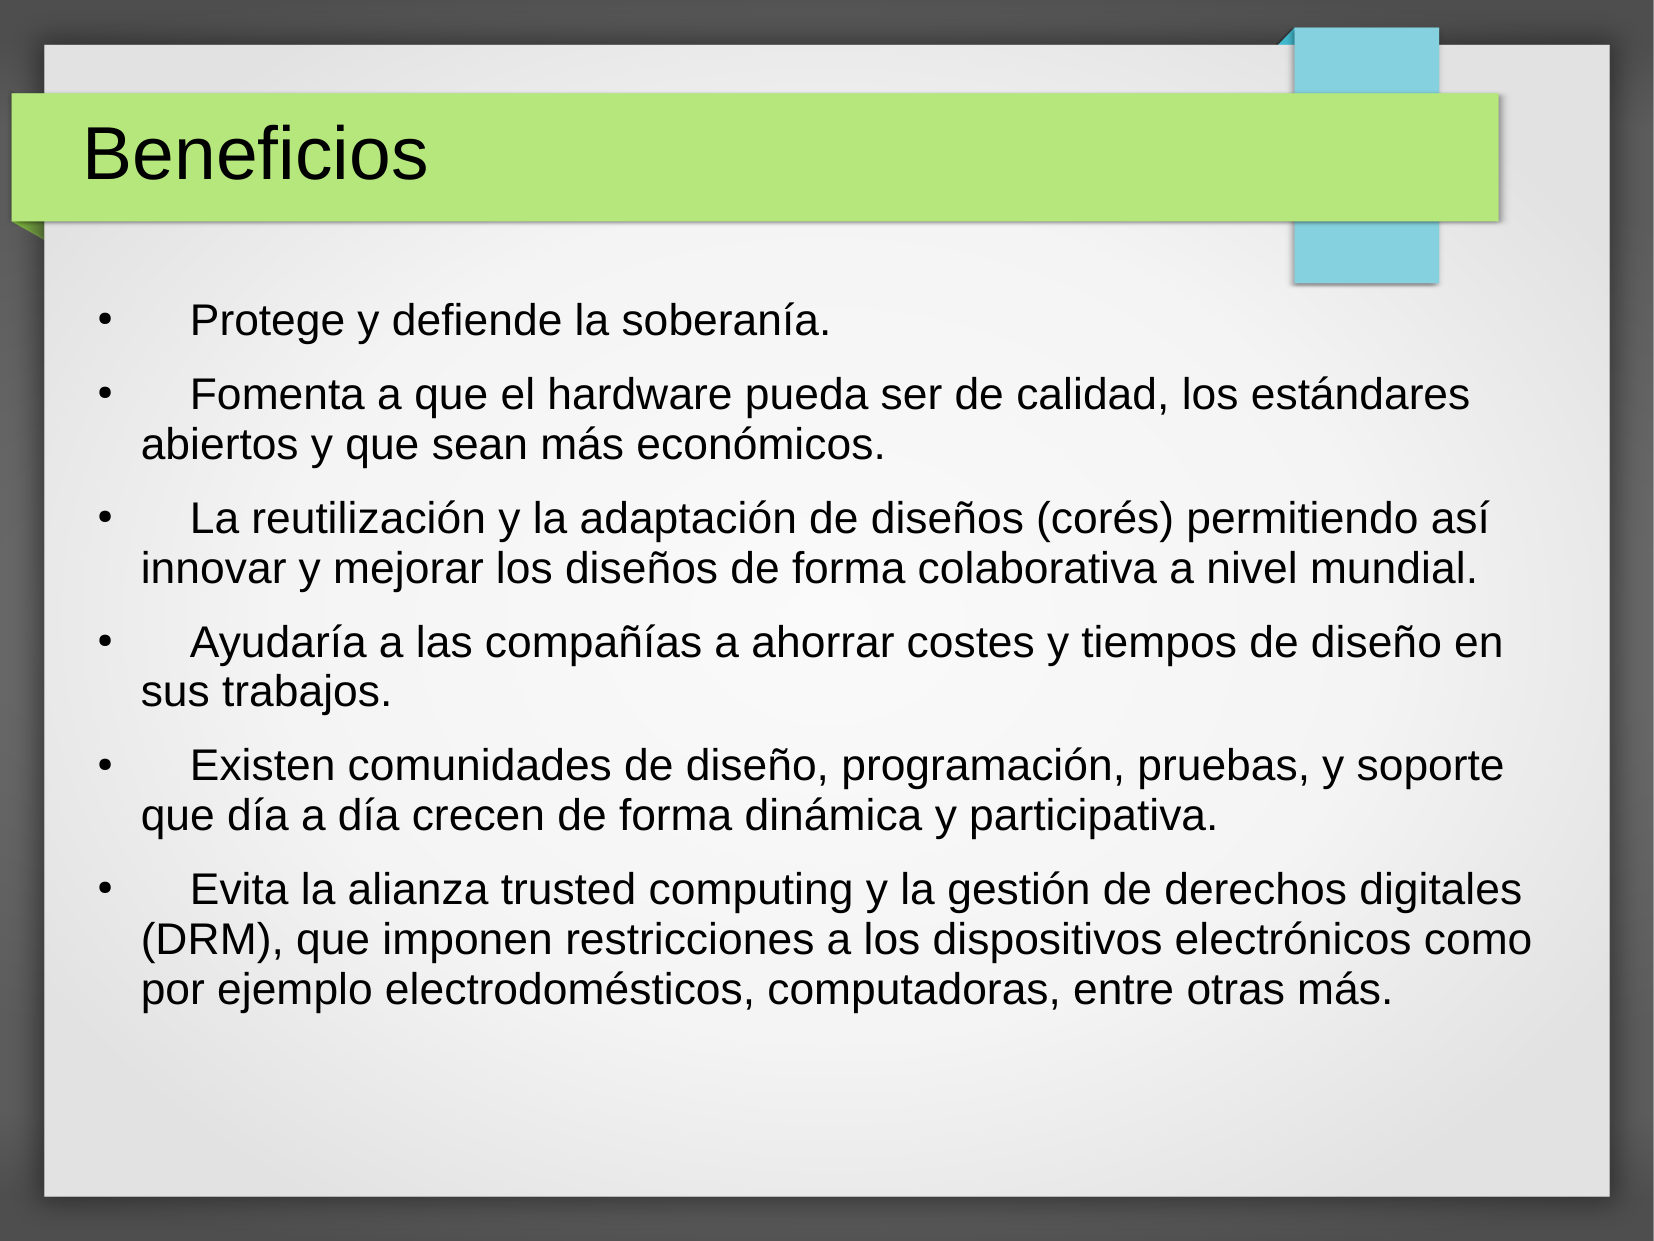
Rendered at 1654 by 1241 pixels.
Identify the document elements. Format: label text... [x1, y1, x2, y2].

list Protege y defiende la soberanía. Fomenta a que el hardware pueda ser de calidad, los estándares abiertos y que sean más económicos. La reutilización y la adaptación de diseños (corés) permitiendo así innovar y mejorar los diseños de forma colaborativa a nivel mundial. Ayudaría a las compañías a ahorrar costes y tiempos de diseño en sus trabajos. Existen comunidades de diseño, programación, pruebas, y soporte que día a día crecen de forma dinámica y participativa. Evita la alianza trusted computing y la gestión de derechos digitales (DRM), que imponen restricciones a los dispositivos electrónicos como por ejemplo electrodomésticos, computadoras, entre otras más. [82, 295, 1571, 1015]
picture [0, 0, 1654, 1241]
title Beneficios [82, 94, 1264, 213]
